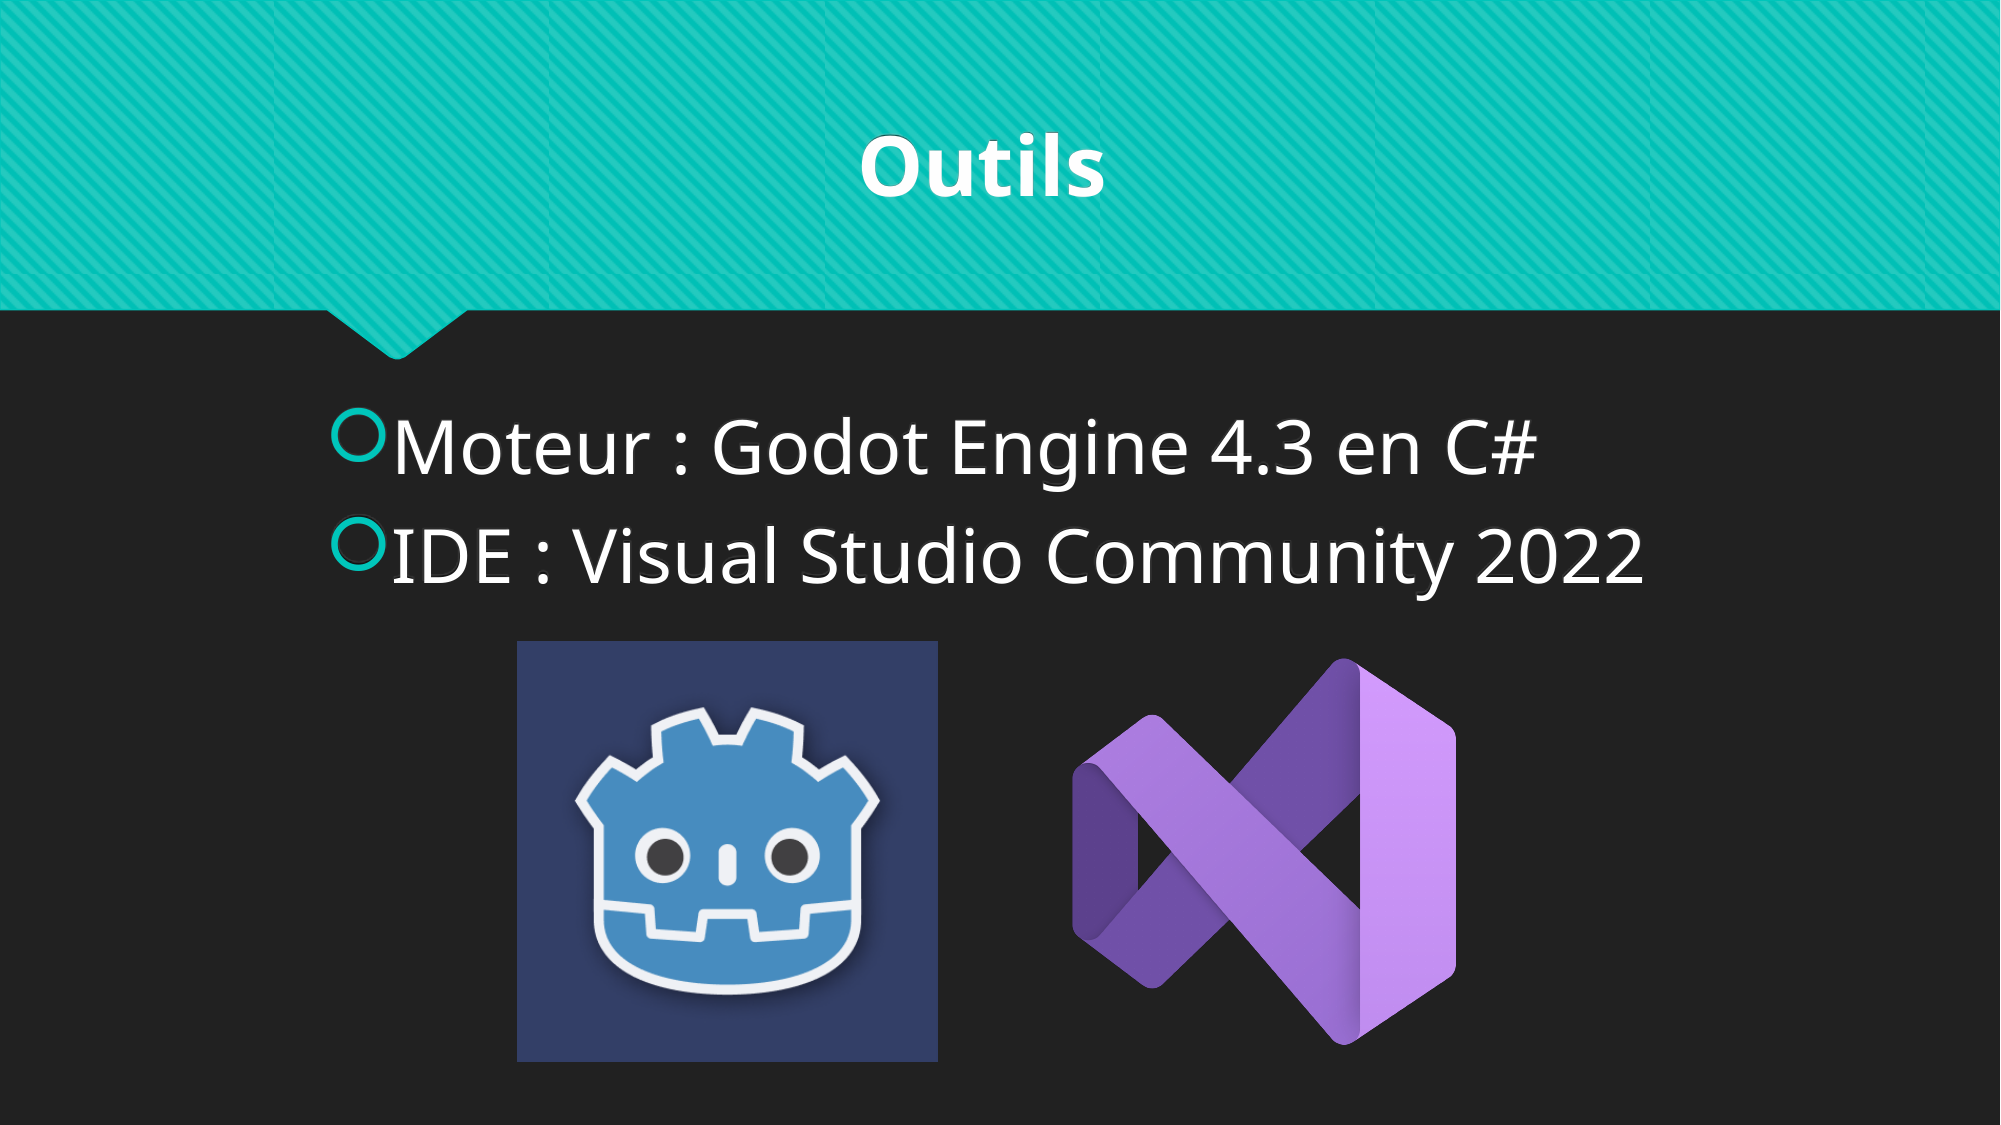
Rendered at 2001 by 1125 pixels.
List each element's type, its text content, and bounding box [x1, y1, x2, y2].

list Moteur : Godot Engine 4.3 en C# IDE : Visual Studio Community 2022 [310, 372, 1691, 626]
picture [517, 641, 938, 1062]
title Outils [842, 0, 1160, 221]
picture [1054, 640, 1474, 1063]
